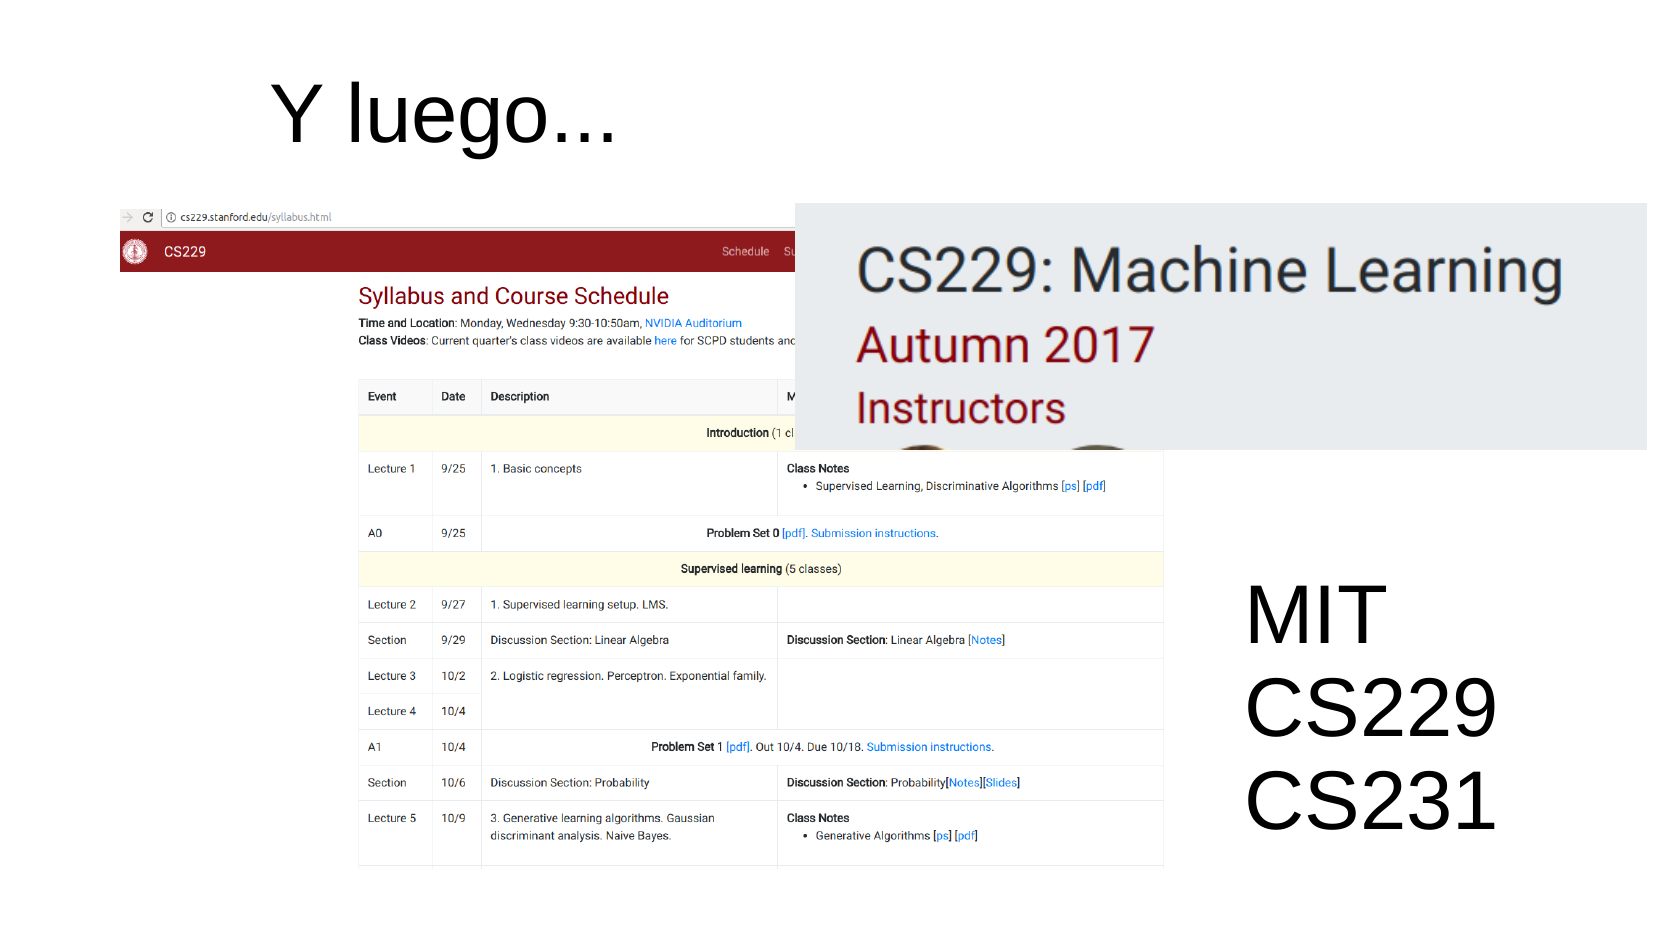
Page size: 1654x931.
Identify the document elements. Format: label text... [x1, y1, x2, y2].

picture [120, 203, 1647, 869]
text_box Y luego... [255, 60, 1306, 209]
text_box MIT CS229 CS231 [1230, 561, 1654, 811]
